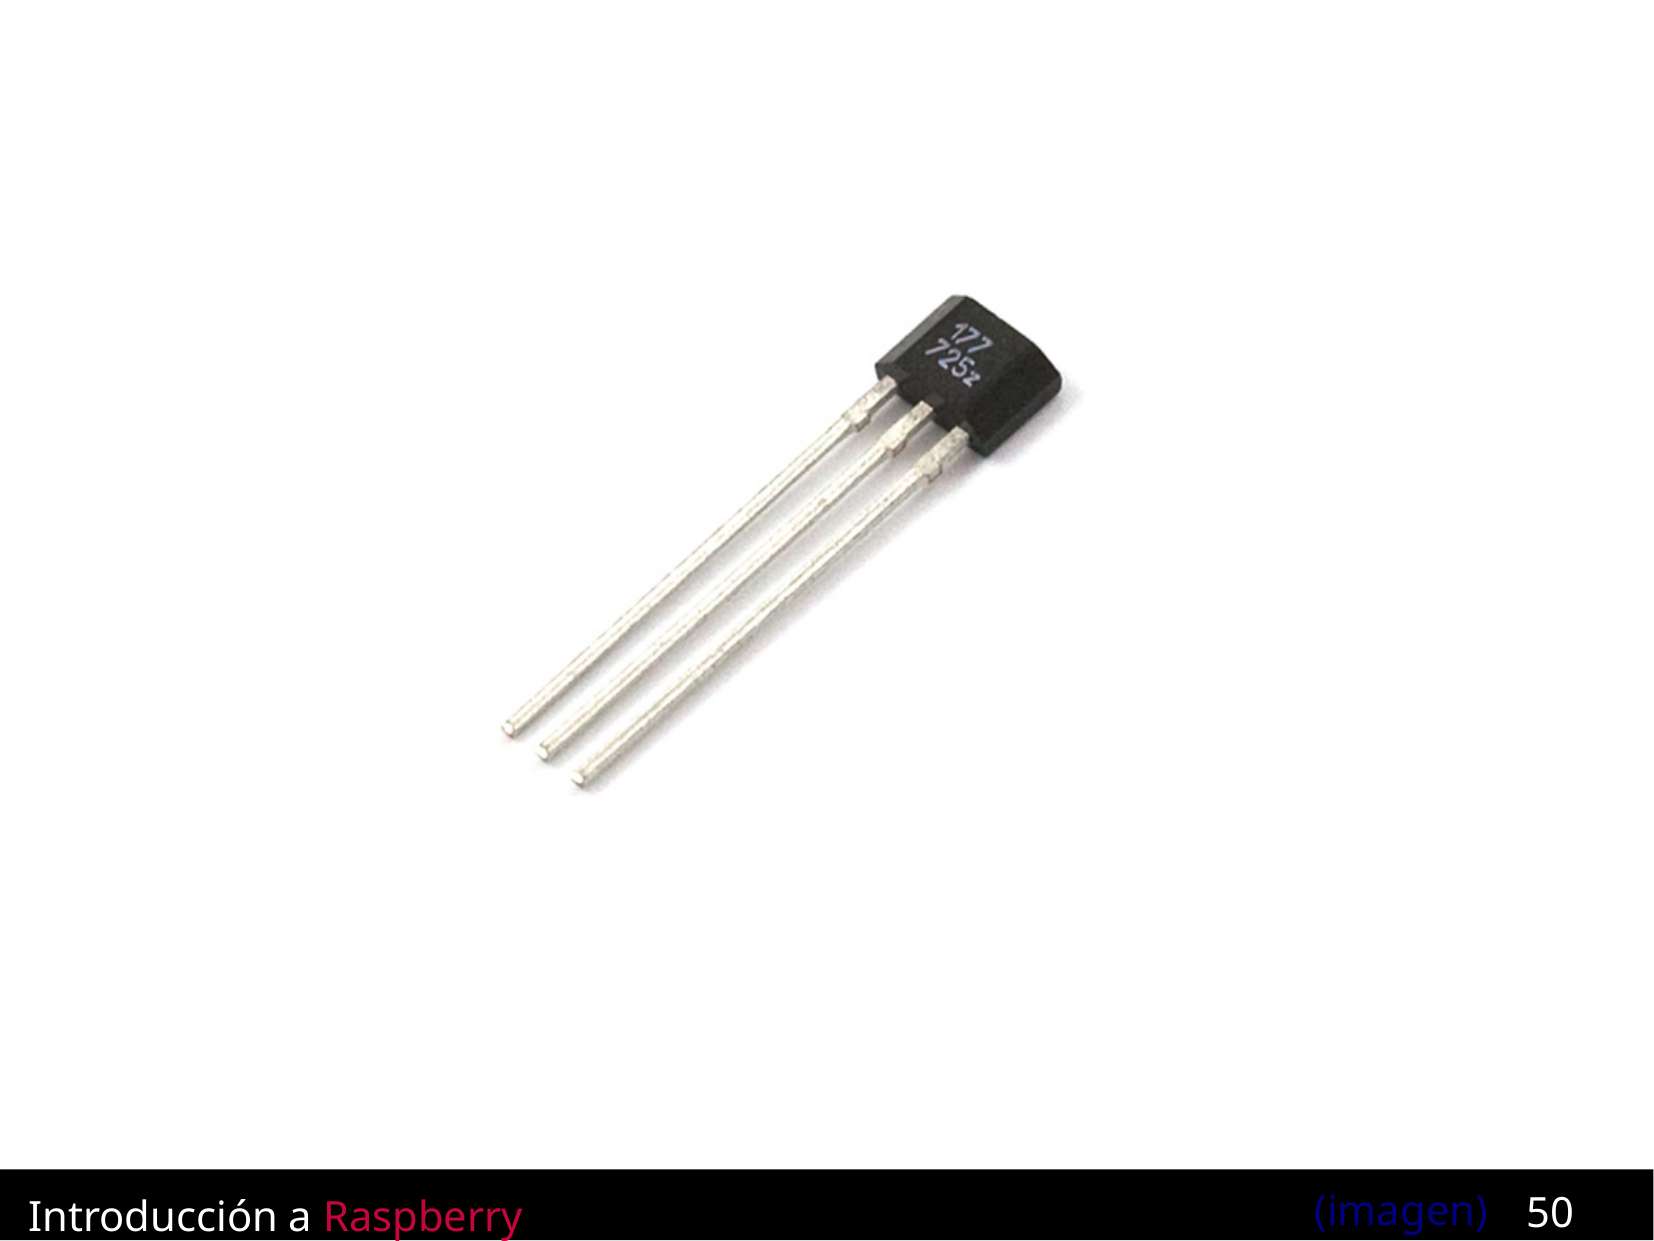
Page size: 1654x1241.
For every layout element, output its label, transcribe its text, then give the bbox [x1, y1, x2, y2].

text_box Introducción a Raspberry Pi [13, 1179, 556, 1241]
text_box (imagen) [1299, 1173, 1504, 1241]
text_box [0, 0, 1654, 1241]
text_box <number> [1521, 1175, 1654, 1241]
picture [330, 78, 1269, 1016]
